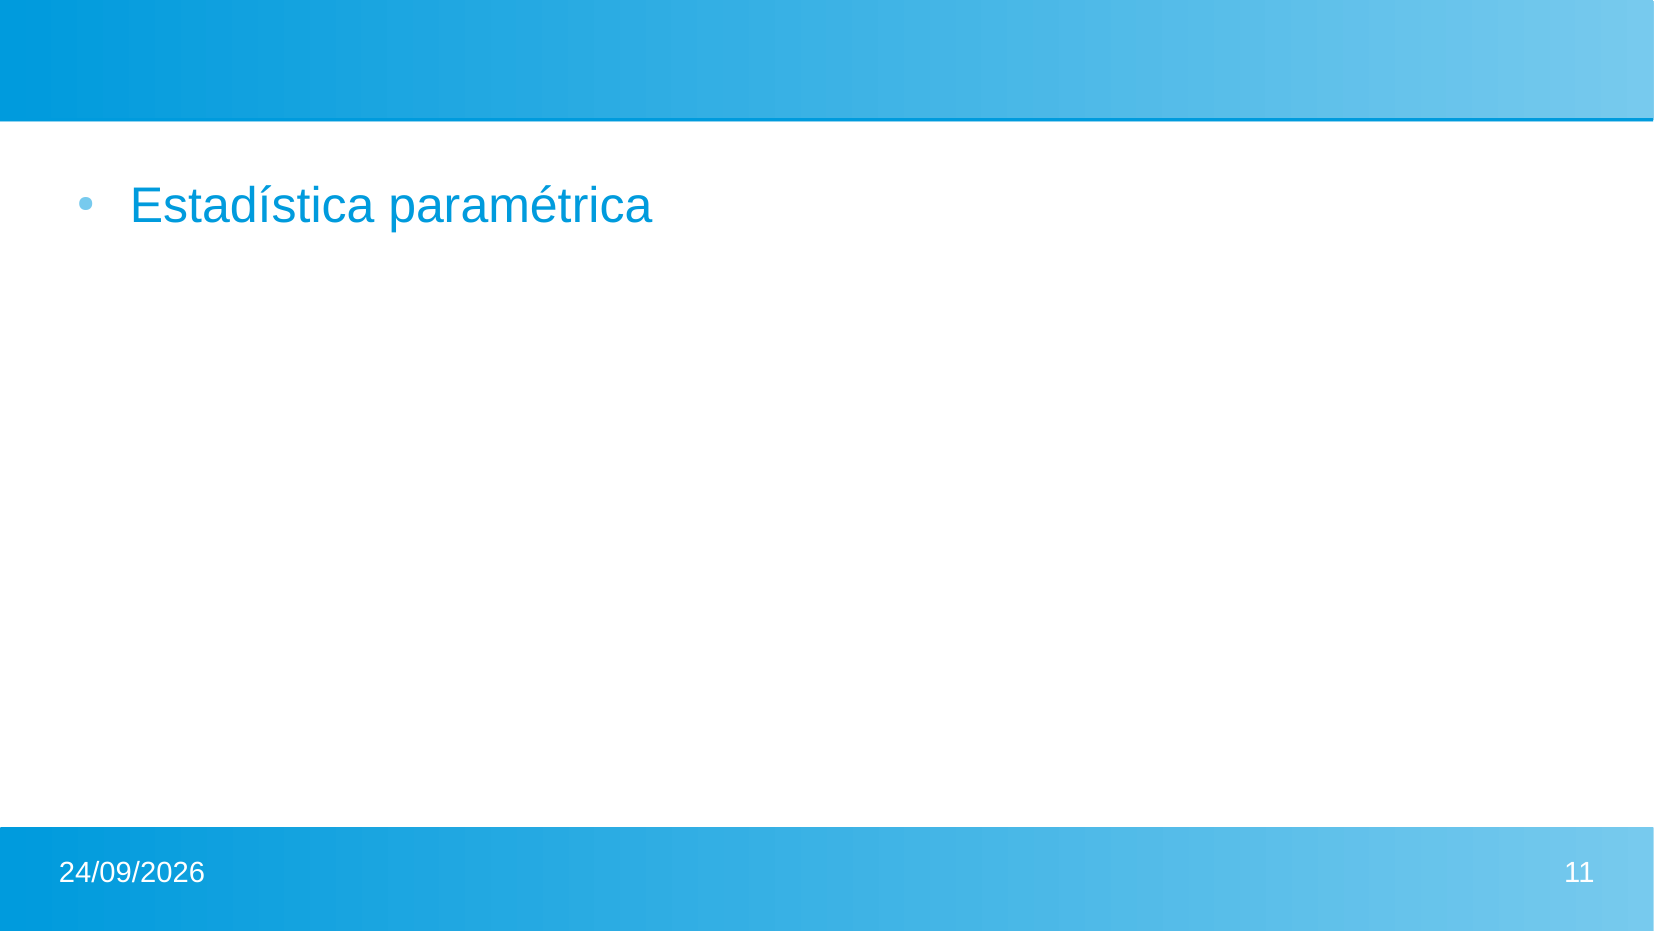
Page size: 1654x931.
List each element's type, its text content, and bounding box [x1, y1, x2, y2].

list Estadística paramétrica [59, 177, 1595, 768]
